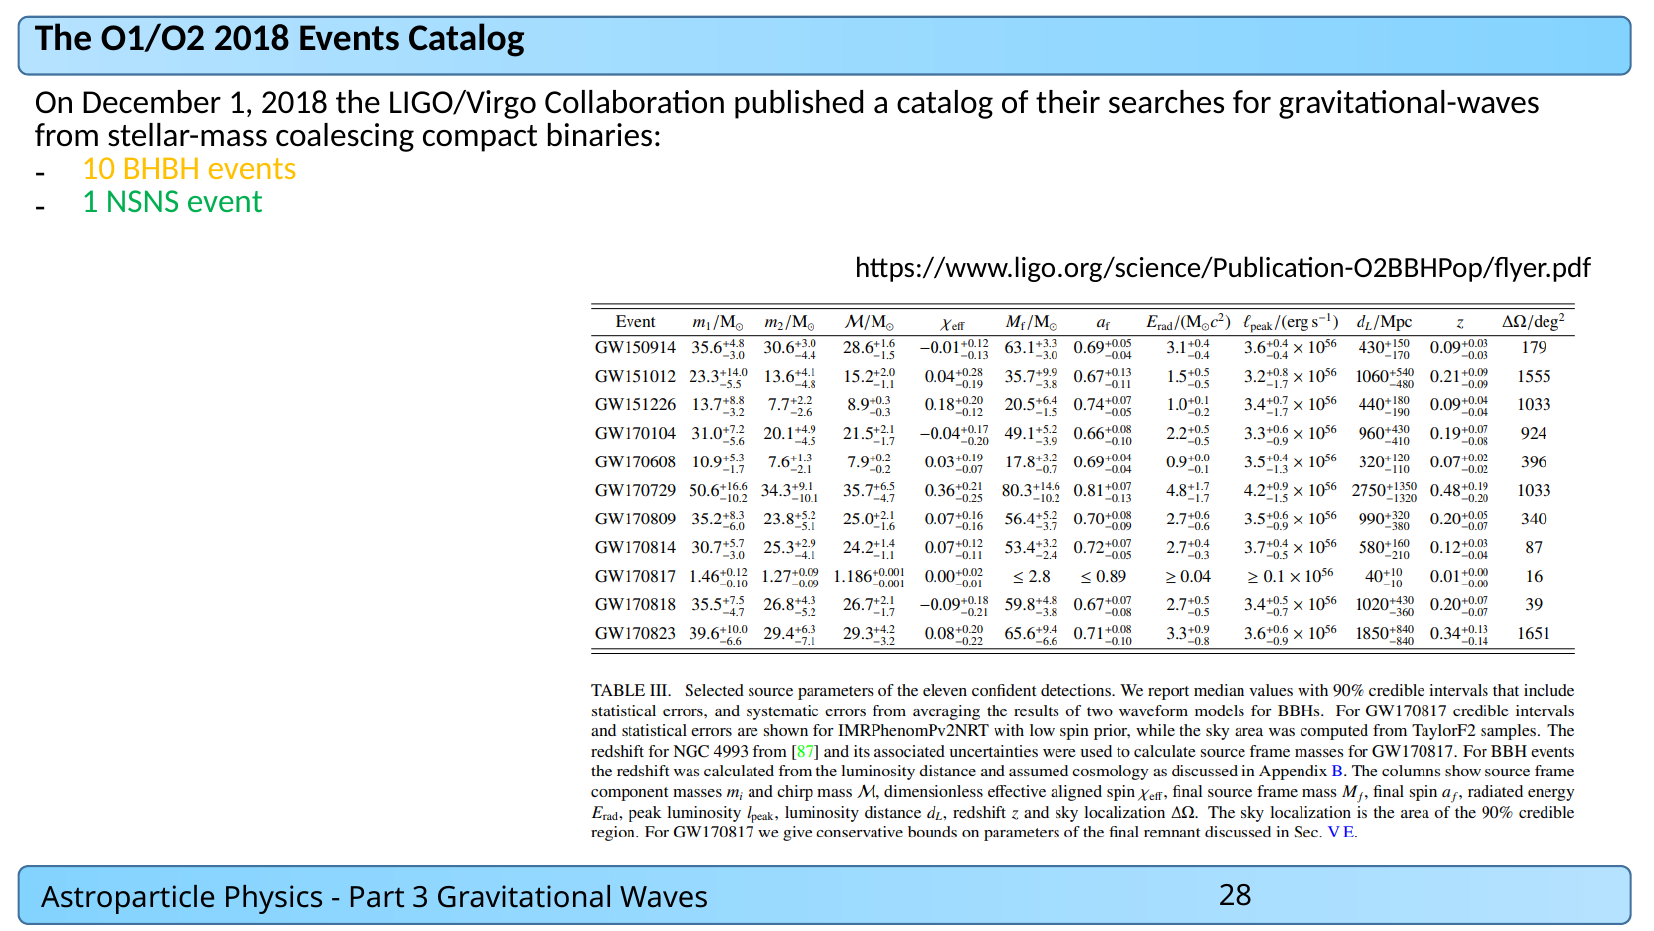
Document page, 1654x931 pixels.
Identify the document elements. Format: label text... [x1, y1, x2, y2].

text_box [1218, 873, 1604, 931]
text_box https://www.ligo.org/science/Publication-O2BBHPop/flyer.pdf [840, 248, 1654, 292]
text_box Astroparticle Physics - Part 3 Gravitational Waves [40, 876, 939, 931]
text_box The O1/O2 2018 Events Catalog [19, 15, 1585, 76]
text_box On December 1, 2018 the LIGO/Virgo Collaboration published a catalog of their searches for gravitational-waves from stellar-mass coalescing compact binaries: 10 BHBH events 1 NSNS event [19, 80, 1616, 258]
picture [570, 285, 1604, 849]
